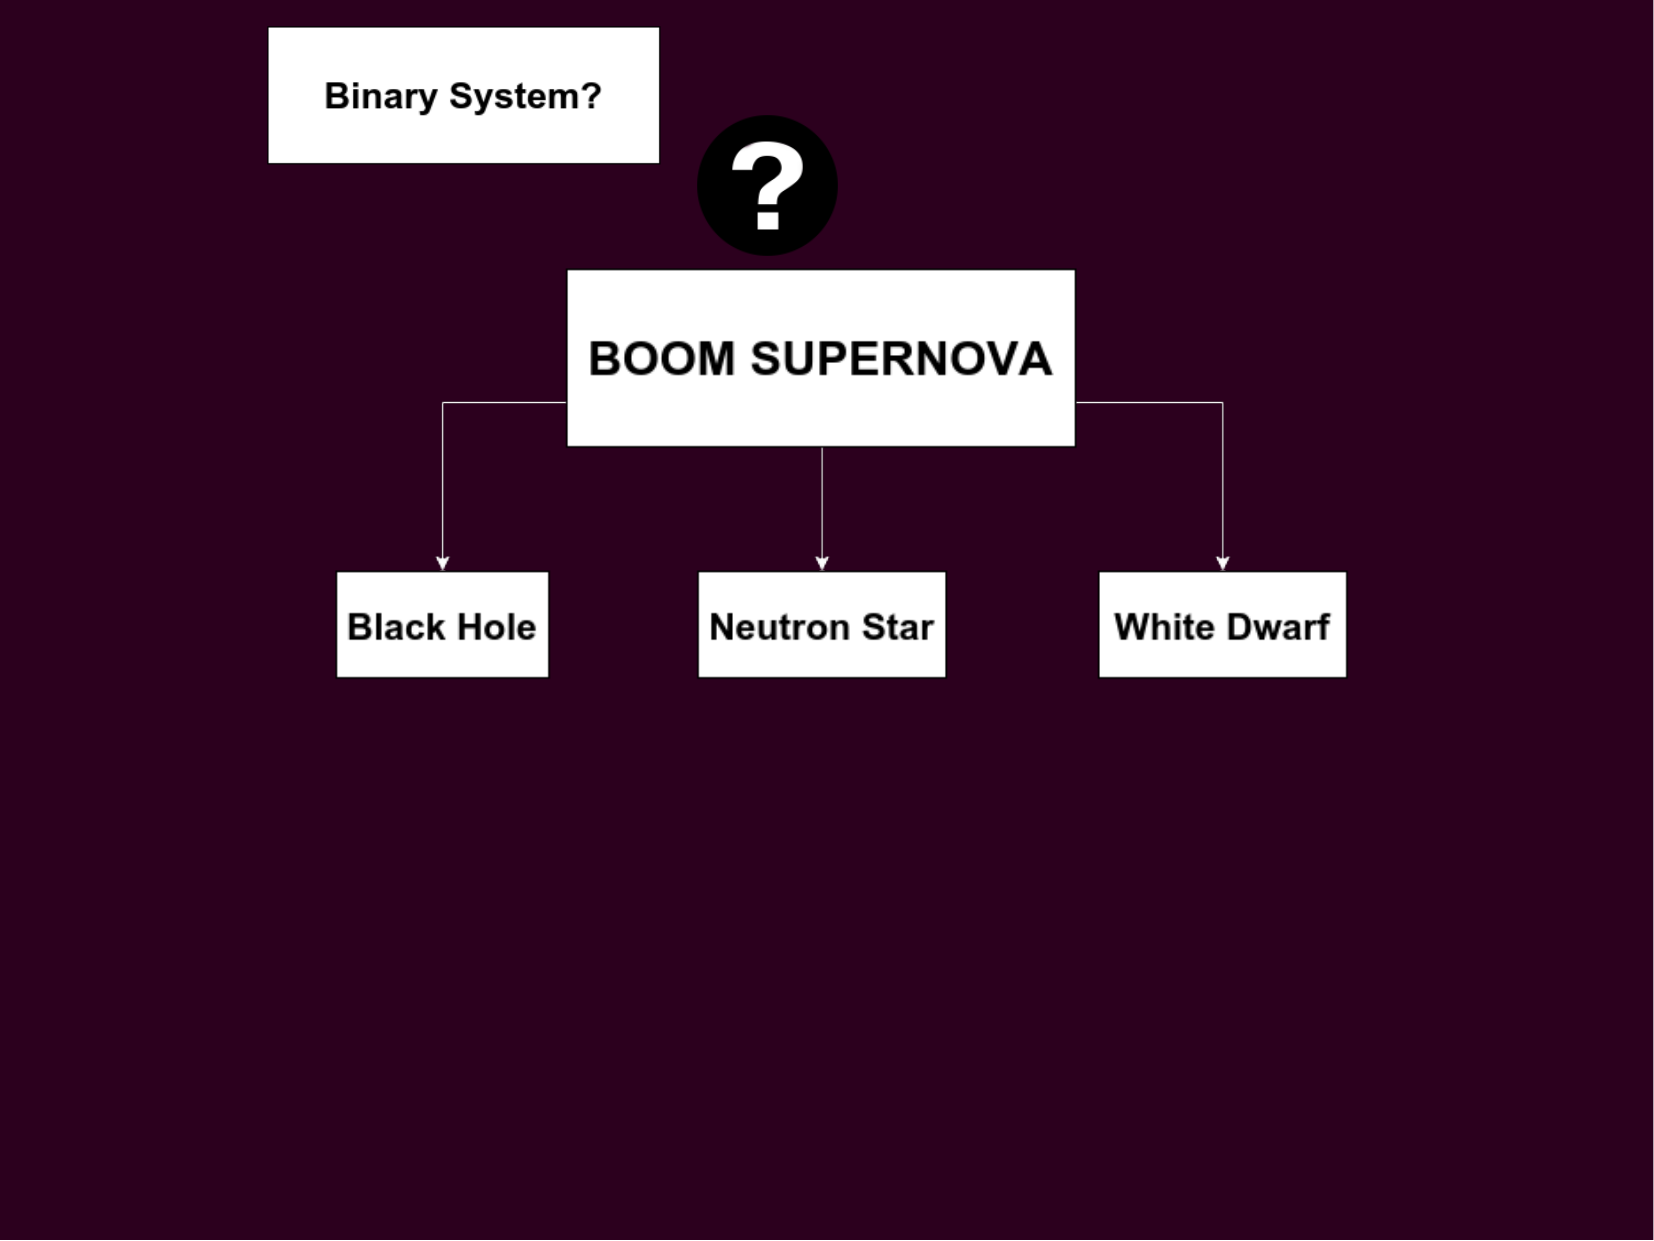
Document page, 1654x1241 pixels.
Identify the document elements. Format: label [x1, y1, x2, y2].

picture [334, 267, 1350, 681]
picture [266, 25, 662, 166]
picture [695, 113, 839, 257]
